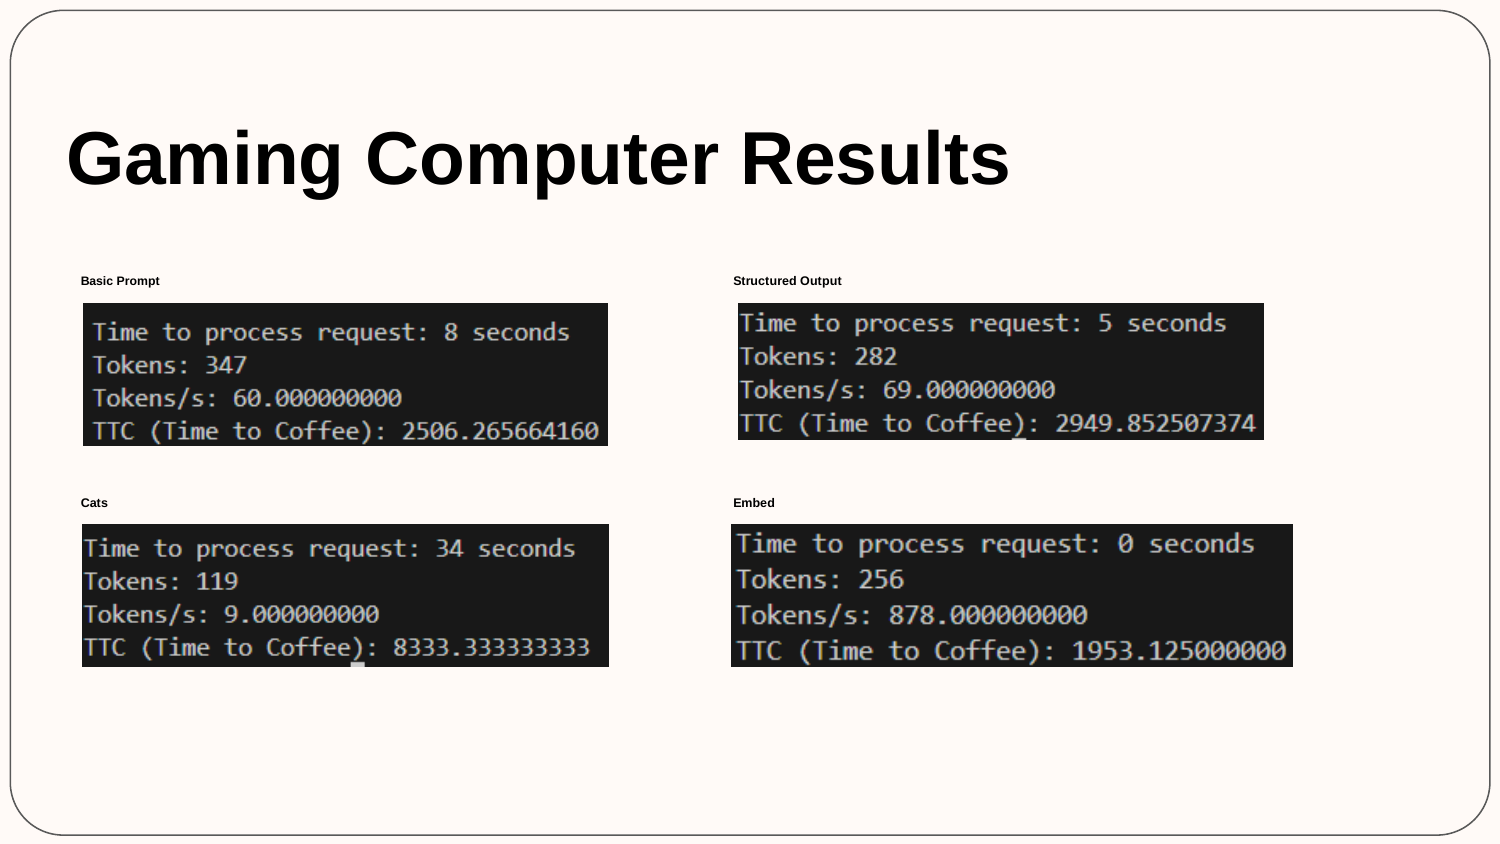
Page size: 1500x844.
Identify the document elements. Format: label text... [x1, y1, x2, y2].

picture [82, 524, 609, 667]
picture [731, 524, 1293, 667]
title Embed [718, 480, 937, 526]
title Basic Prompt [65, 258, 216, 304]
title Gaming Computer Results [51, 85, 1449, 224]
title Cats [65, 480, 216, 526]
picture [83, 303, 608, 446]
picture [738, 303, 1264, 440]
title Structured Output [718, 258, 937, 304]
